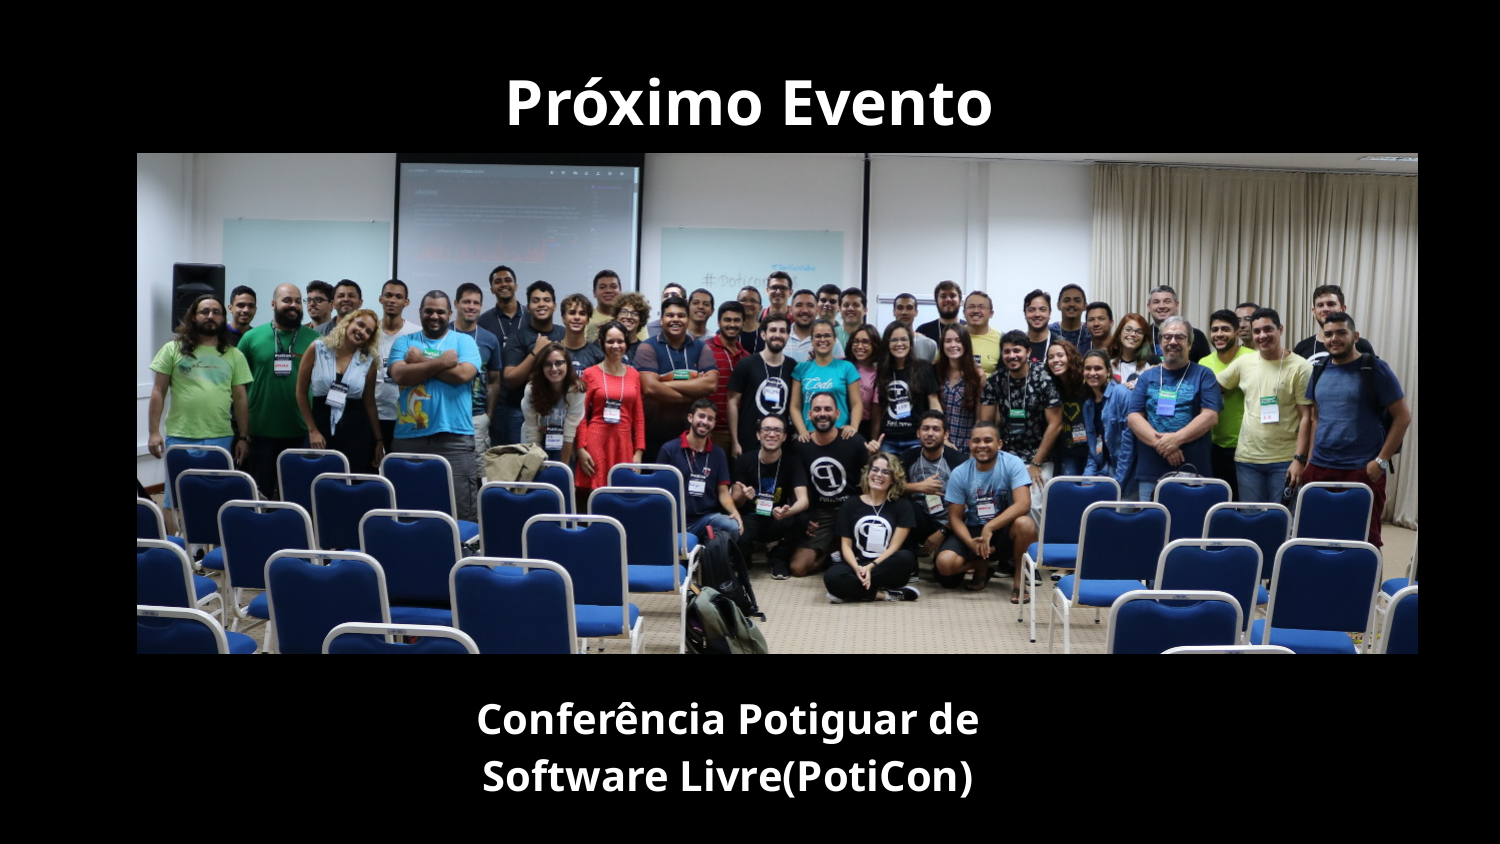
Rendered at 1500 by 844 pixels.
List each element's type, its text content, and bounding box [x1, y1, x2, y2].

text_box Próximo Evento [10, 35, 1490, 167]
text_box Conferência Potiguar de Software Livre(PotiCon) [368, 681, 1089, 813]
picture [0, 0, 1500, 844]
